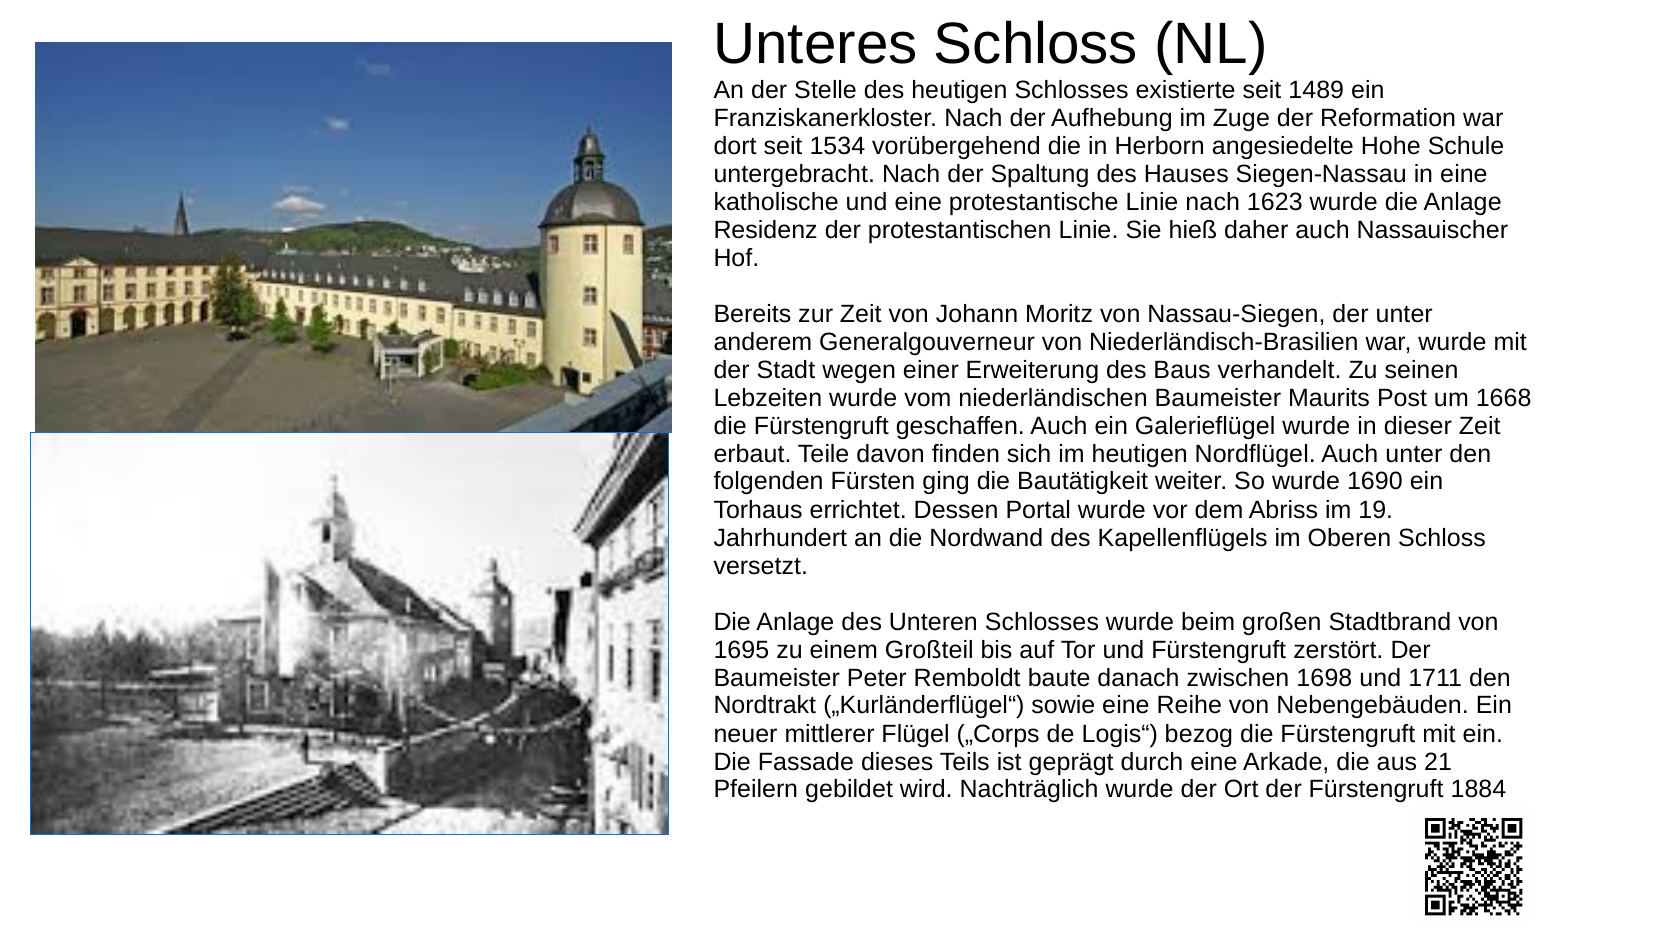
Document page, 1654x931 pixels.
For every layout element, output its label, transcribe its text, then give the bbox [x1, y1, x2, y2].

picture [30, 42, 672, 835]
picture [1413, 806, 1534, 927]
title Unteres Schloss (NL) An der Stelle des heutigen Schlosses existierte seit 1489 ein Franziskanerkloster. Nach der Aufhebung im Zuge der Reformation war dort seit 1534 vorübergehend die in Herborn angesiedelte Hohe Schule untergebracht. Nach der Spaltung des Hauses Siegen-Nassau in eine katholische und eine protestantische Linie nach 1623 wurde die Anlage Residenz der protestantischen Linie. Sie hieß daher auch Nassauischer Hof. Bereits zur Zeit von Johann Moritz von Nassau-Siegen, der unter anderem Generalgouverneur von Niederländisch-Brasilien war, wurde mit der Stadt wegen einer Erweiterung des Baus verhandelt. Zu seinen Lebzeiten wurde vom niederländischen Baumeister Maurits Post um 1668 die Fürstengruft geschaffen. Auch ein Galerieflügel wurde in dieser Zeit erbaut. Teile davon finden sich im heutigen Nordflügel. Auch unter den folgenden Fürsten ging die Bautätigkeit weiter. So wurde 1690 ein Torhaus errichtet. Dessen Portal wurde vor dem Abriss im 19. Jahrhundert an die Nordwand des Kapellenflügels im Oberen Schloss versetzt. Die Anlage des Unteren Schlosses wurde beim großen Stadtbrand von 1695 zu einem Großteil bis auf Tor und Fürstengruft zerstört. Der Baumeister Peter Remboldt baute danach zwischen 1698 und 1711 den Nordtrakt („Kurländerflügel“) sowie eine Reihe von Nebengebäuden. Ein neuer mittlerer Flügel („Corps de Logis“) bezog die Fürstengruft mit ein. Die Fassade dieses Teils ist geprägt durch eine Arkade, die aus 21 Pfeilern gebildet wird. Nachträglich wurde der Ort der Fürstengruft 1884 [713, 10, 1535, 804]
